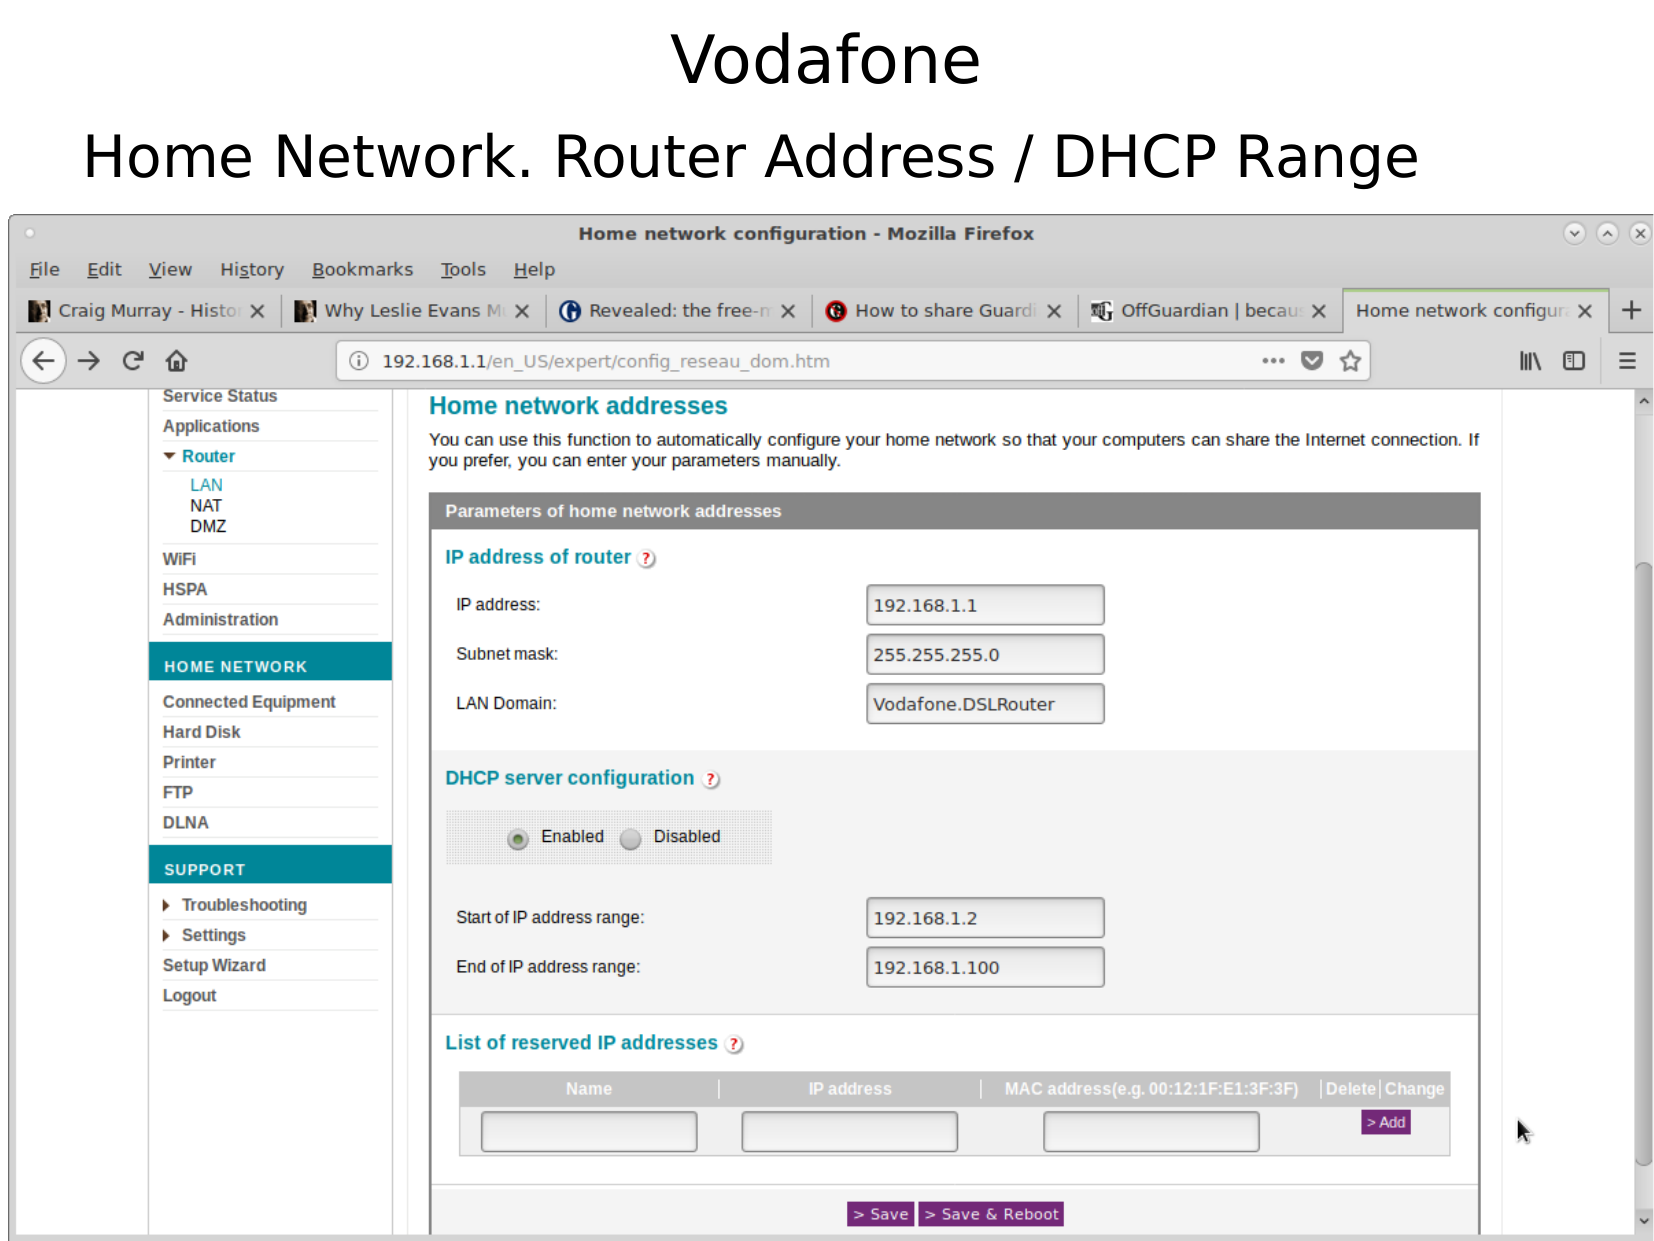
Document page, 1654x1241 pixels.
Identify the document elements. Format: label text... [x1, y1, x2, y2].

title Vodafone [82, 21, 1571, 100]
picture [8, 214, 1654, 1241]
subtitle Home Network. Router Address / DHCP Range [82, 113, 1571, 201]
